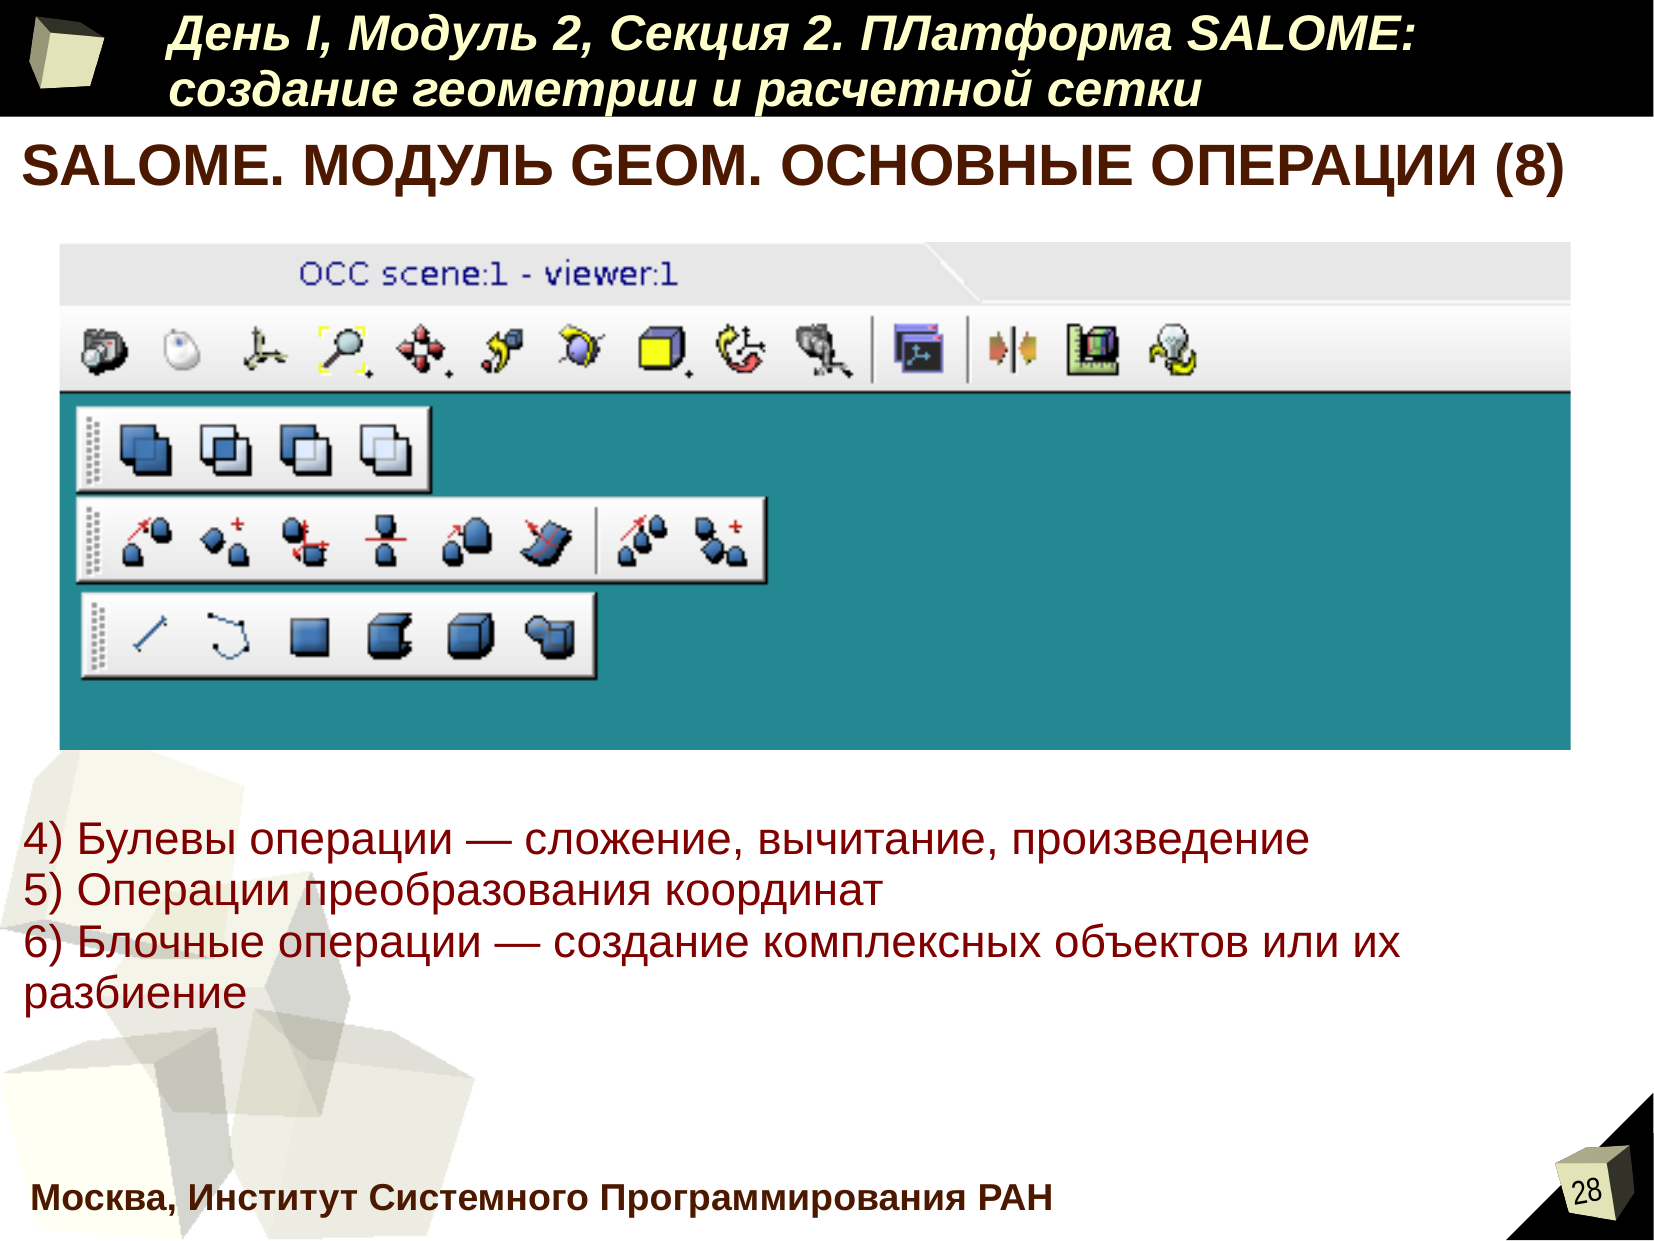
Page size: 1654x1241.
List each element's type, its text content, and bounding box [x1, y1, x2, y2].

text_box SALOME. МОДУЛЬ GEOM. ОСНОВНЫЕ ОПЕРАЦИИ (8) [6, 124, 1582, 205]
picture [464, 1193, 472, 1198]
picture [101, 988, 114, 1005]
text_box 4) Булевы операции — сложение, вычитание, произведение 5) Операции преобразования координат 6) Блочные операции — создание комплексных объектов или их разбиение [8, 805, 1654, 975]
picture [0, 242, 1571, 1241]
